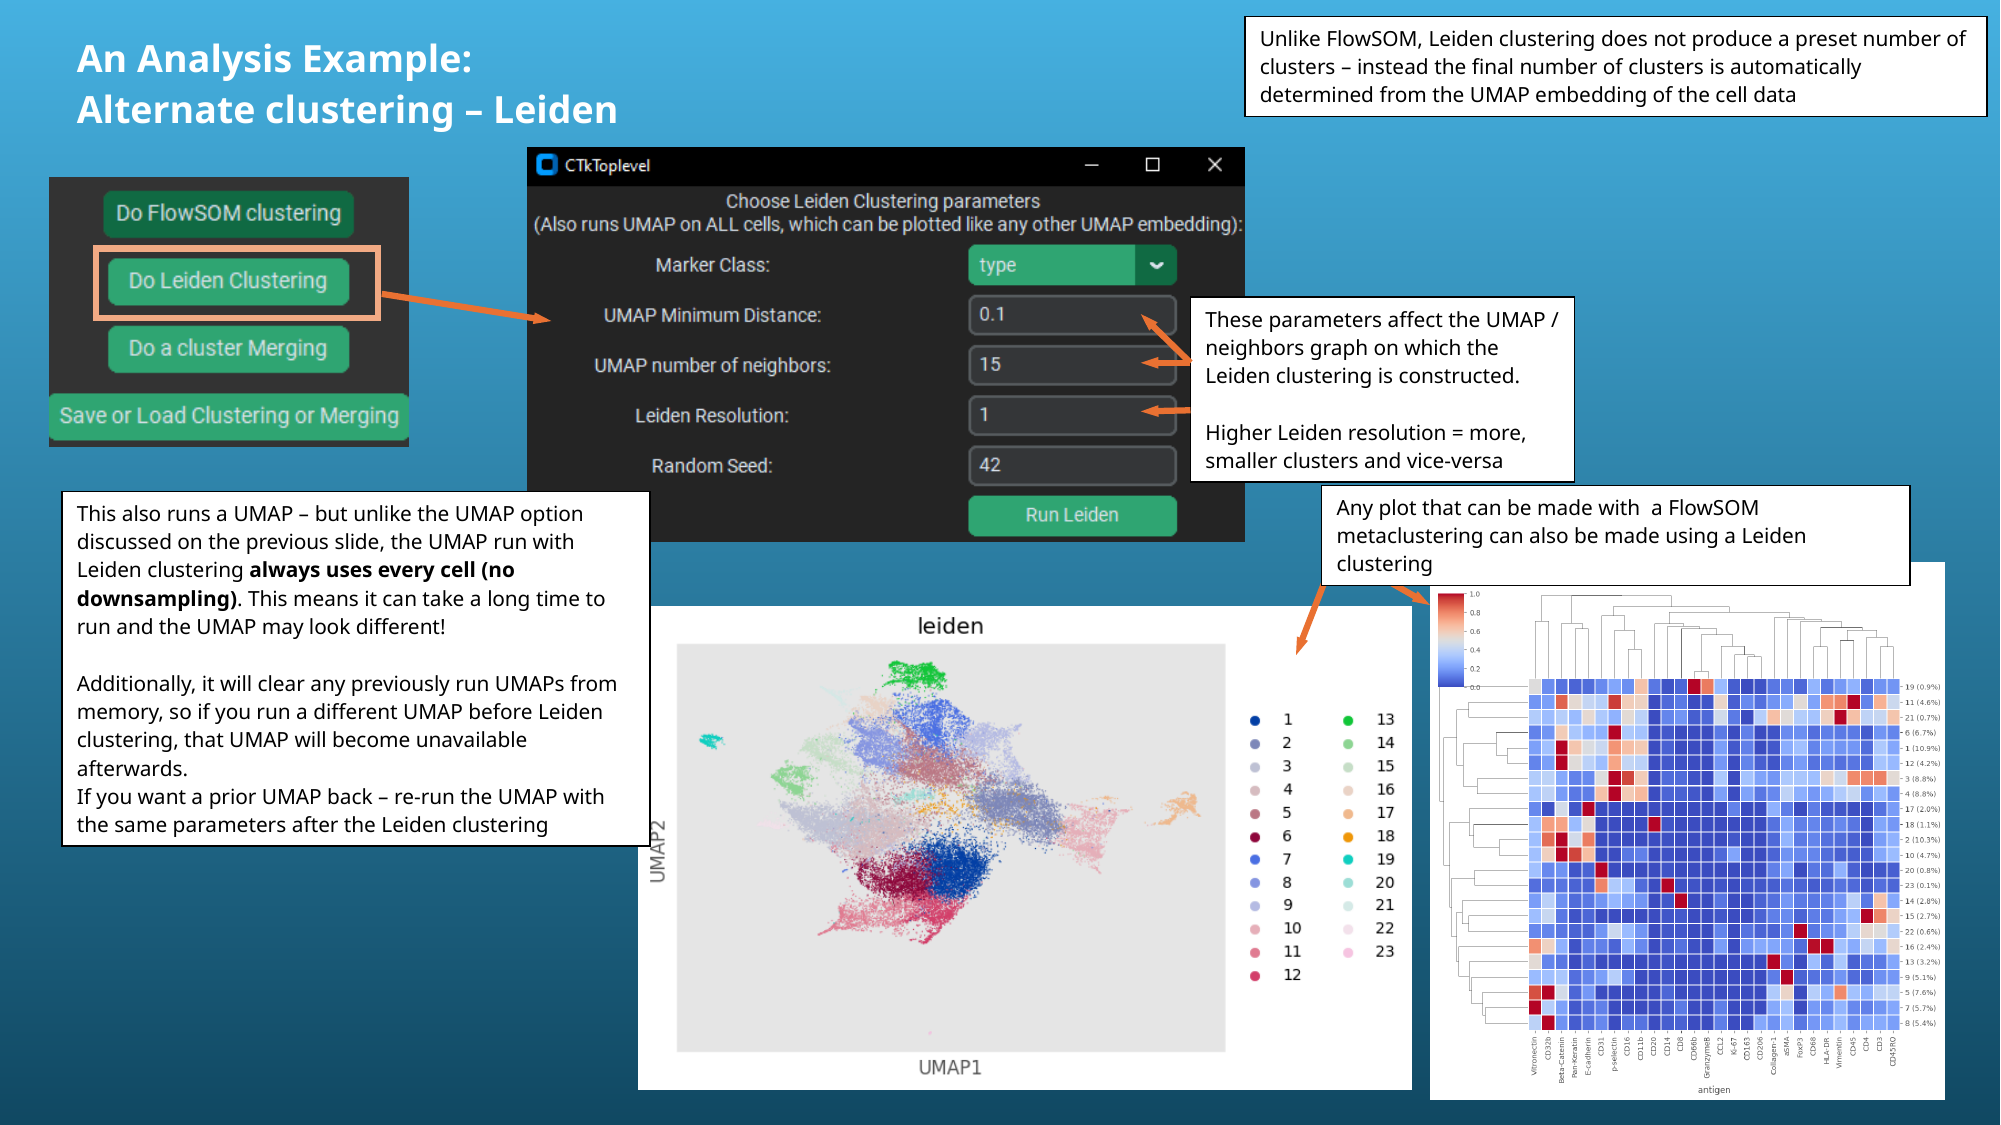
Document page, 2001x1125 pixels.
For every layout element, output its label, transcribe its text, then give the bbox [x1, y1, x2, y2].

text_box An Analysis Example: Alternate clustering – Leiden [61, 24, 1062, 131]
text_box These parameters affect the UMAP / neighbors graph on which the Leiden clustering is constructed. Higher Leiden resolution = more, smaller clusters and vice-versa [1190, 297, 1575, 467]
picture [49, 177, 409, 447]
picture [527, 147, 1245, 542]
picture [638, 606, 1412, 1090]
text_box Any plot that can be made with a FlowSOM metaclustering can also be made using a Leiden clustering [1321, 485, 1910, 553]
picture [99, 252, 375, 315]
text_box Unlike FlowSOM, Leiden clustering does not produce a preset number of clusters – instead the final number of clusters is automatically determined from the UMAP embedding of the cell data [1244, 16, 1987, 109]
picture [1430, 562, 1945, 1100]
text_box This also runs a UMAP – but unlike the UMAP option discussed on the previous slide, the UMAP run with Leiden clustering always uses every cell (no downsampling). This means it can take a long time to run and the UMAP may look different! Additionally, it will clear any previously run UMAPs from memory, so if you run a different UMAP before Leiden clustering, that UMAP will become unavailable afterwards. If you want a prior UMAP back – re-run the UMAP with the same parameters after the Leiden clustering [61, 491, 651, 764]
